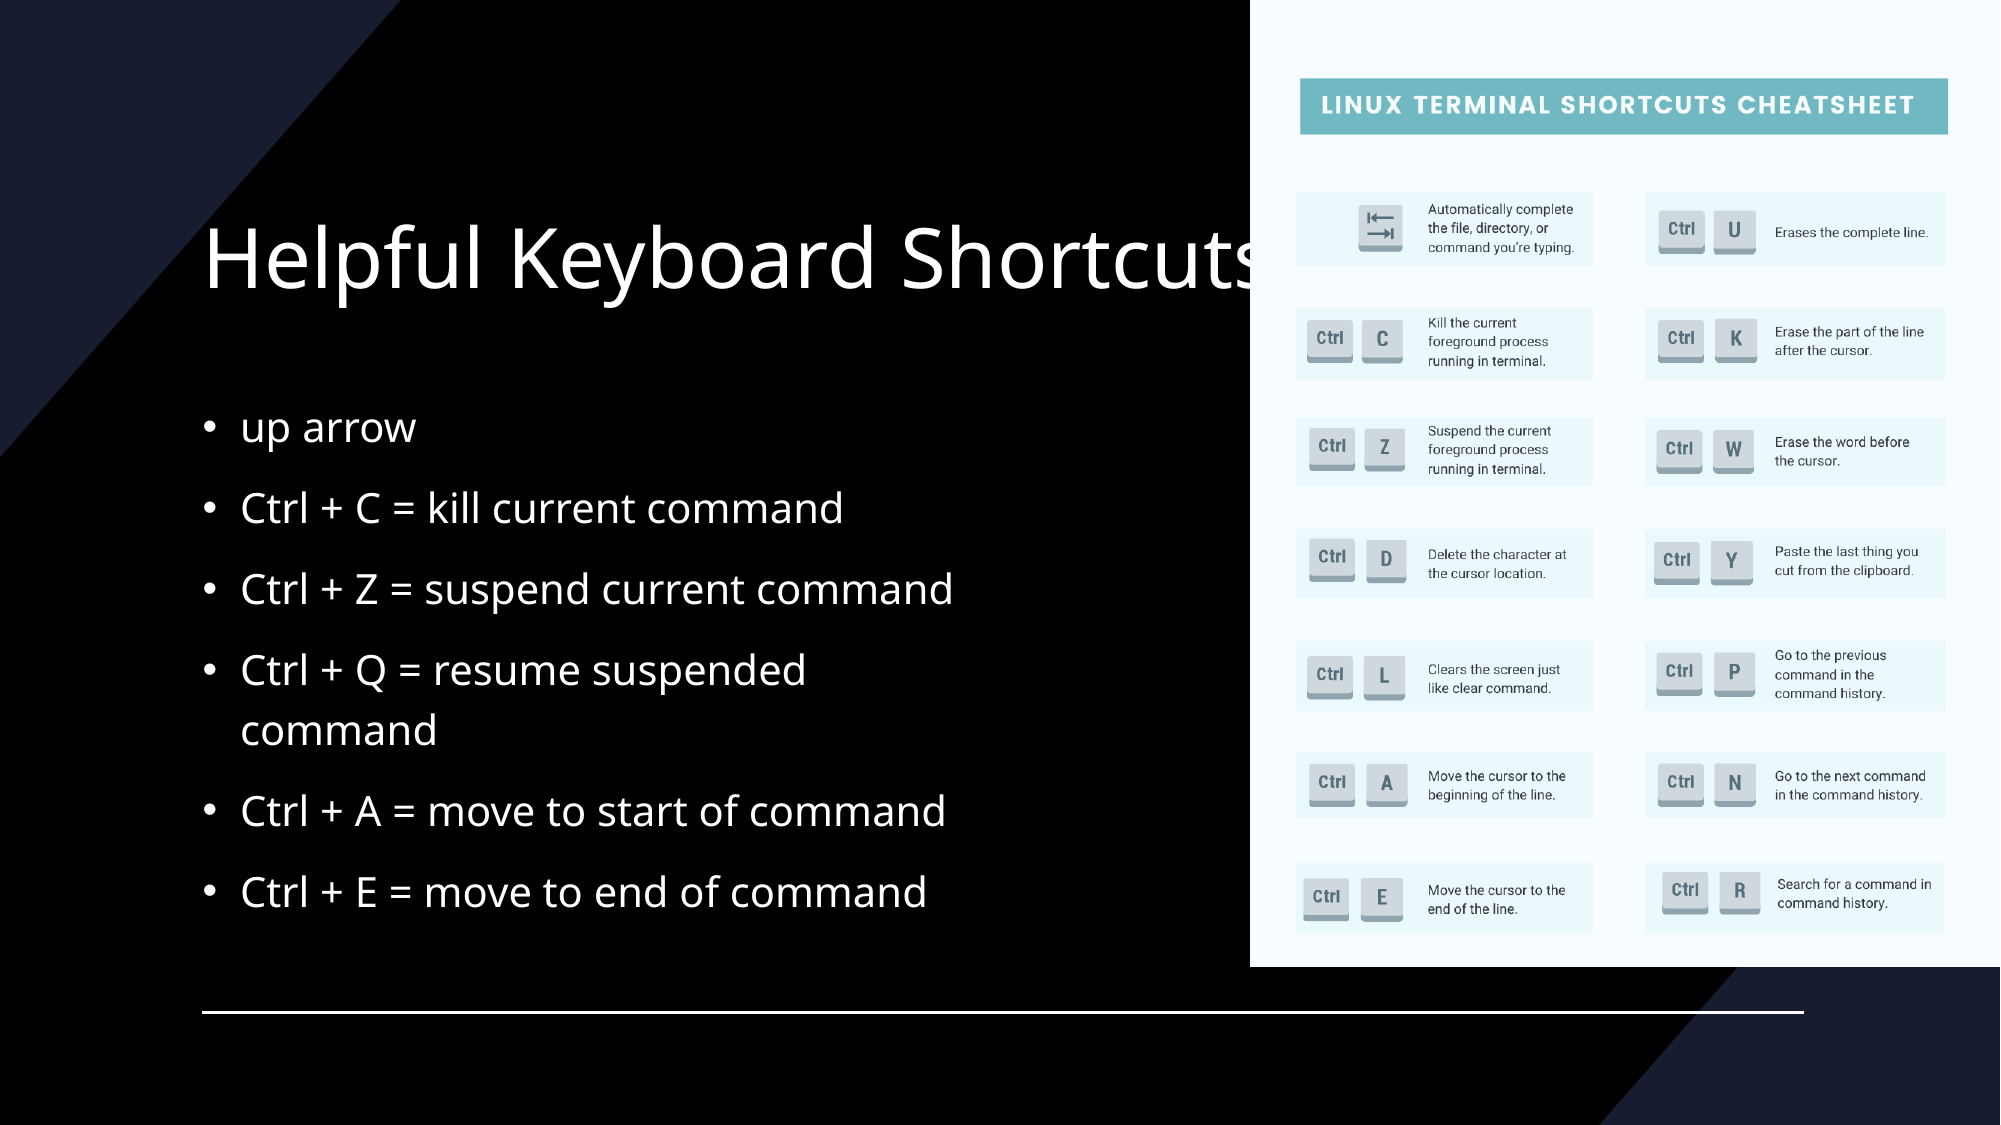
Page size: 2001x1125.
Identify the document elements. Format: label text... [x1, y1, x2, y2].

title Helpful Keyboard Shortcuts [187, 143, 1250, 367]
picture [1250, 0, 2000, 967]
list up arrow Ctrl + C = kill current command Ctrl + Z = suspend current command Ctrl + Q = resume suspended command Ctrl + A = move to start of command Ctrl + E = move to end of command [187, 383, 975, 967]
